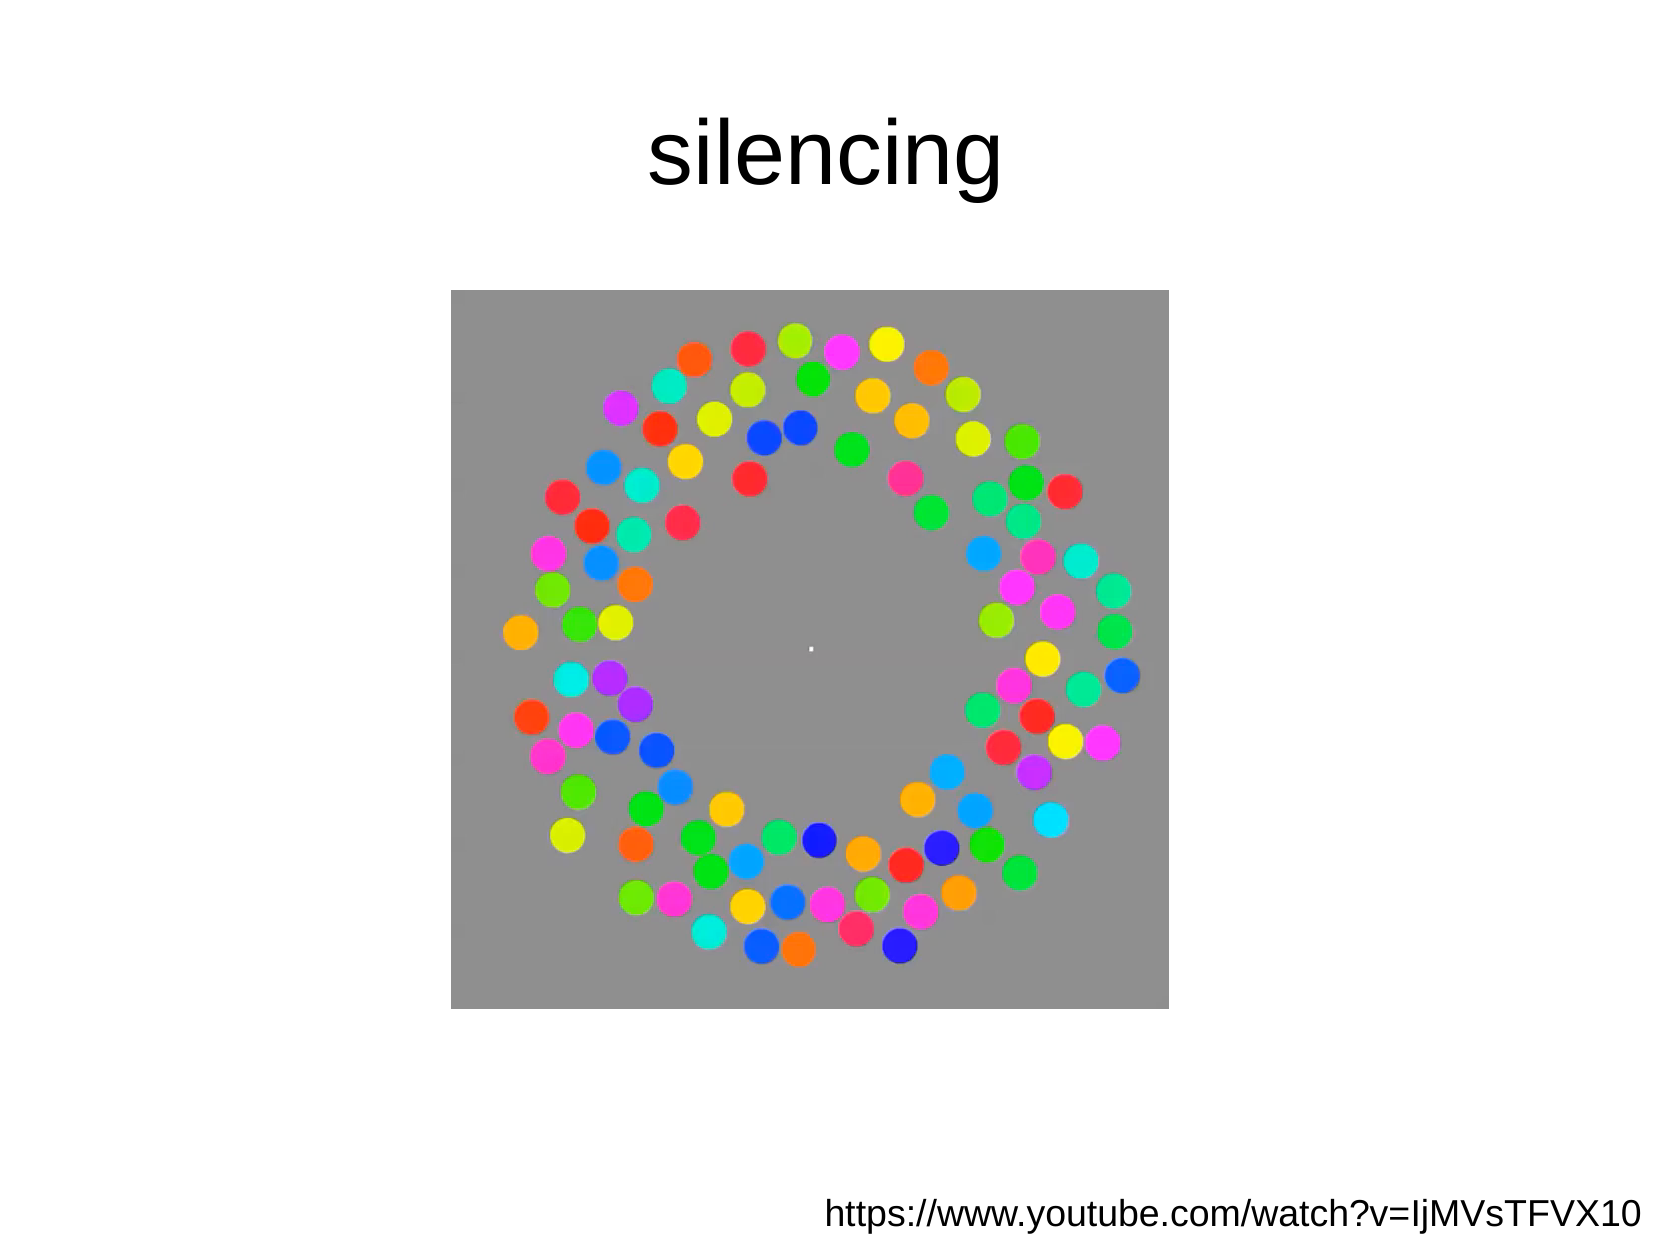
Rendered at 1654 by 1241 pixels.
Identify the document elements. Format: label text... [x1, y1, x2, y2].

text_box https://www.youtube.com/watch?v=IjMVsTFVX10 [809, 1185, 1654, 1241]
text_box [450, 290, 1170, 1010]
title silencing [82, 49, 1571, 257]
